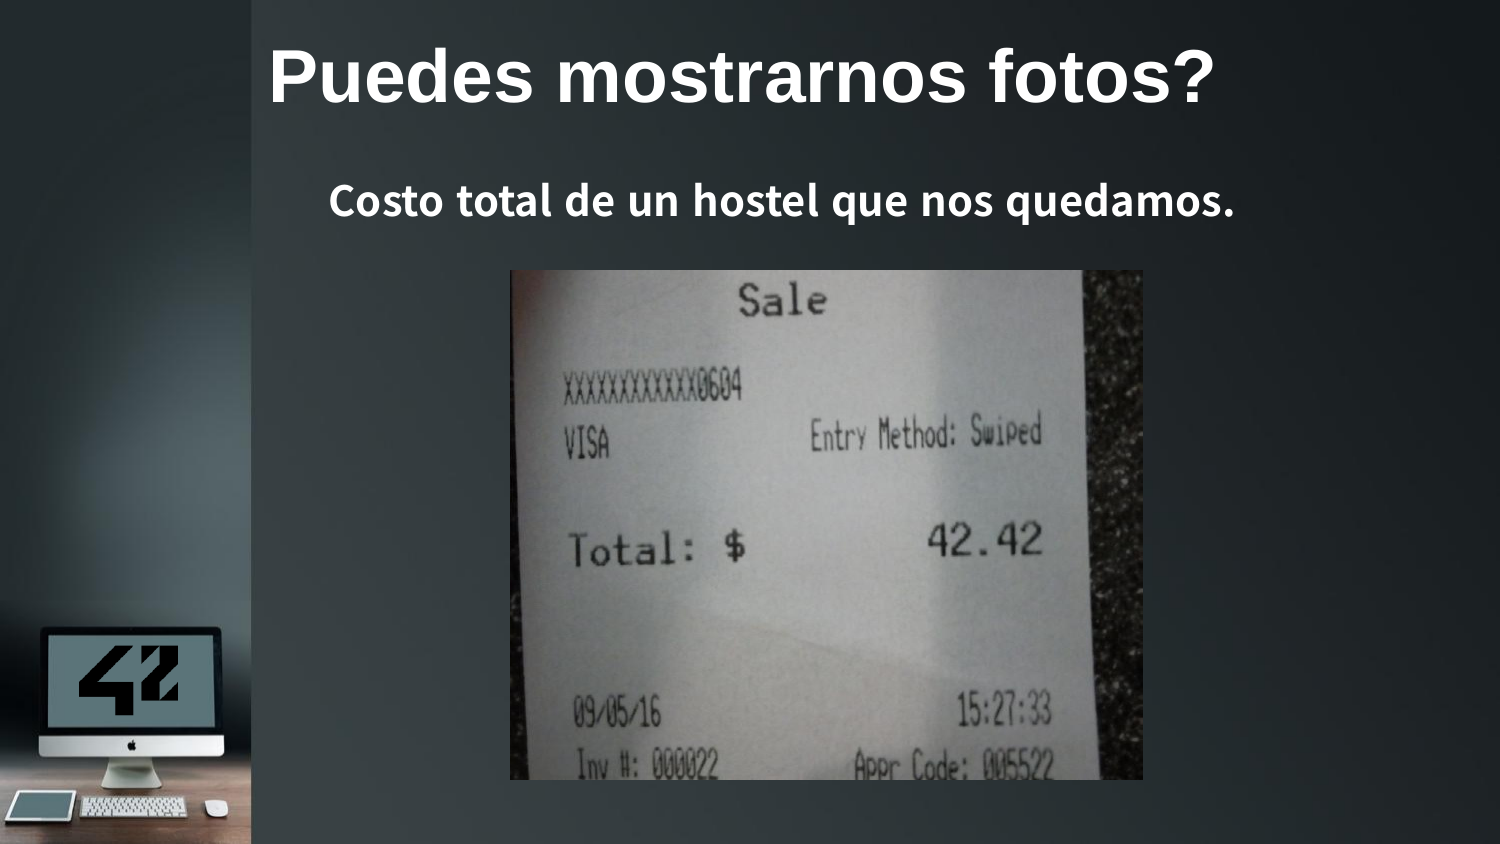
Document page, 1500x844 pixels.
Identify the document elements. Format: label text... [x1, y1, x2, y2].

picture [0, 0, 1500, 844]
title Puedes mostrarnos fotos? [253, 0, 1500, 146]
list Costo total de un hostel que nos quedamos. [313, 161, 1459, 238]
